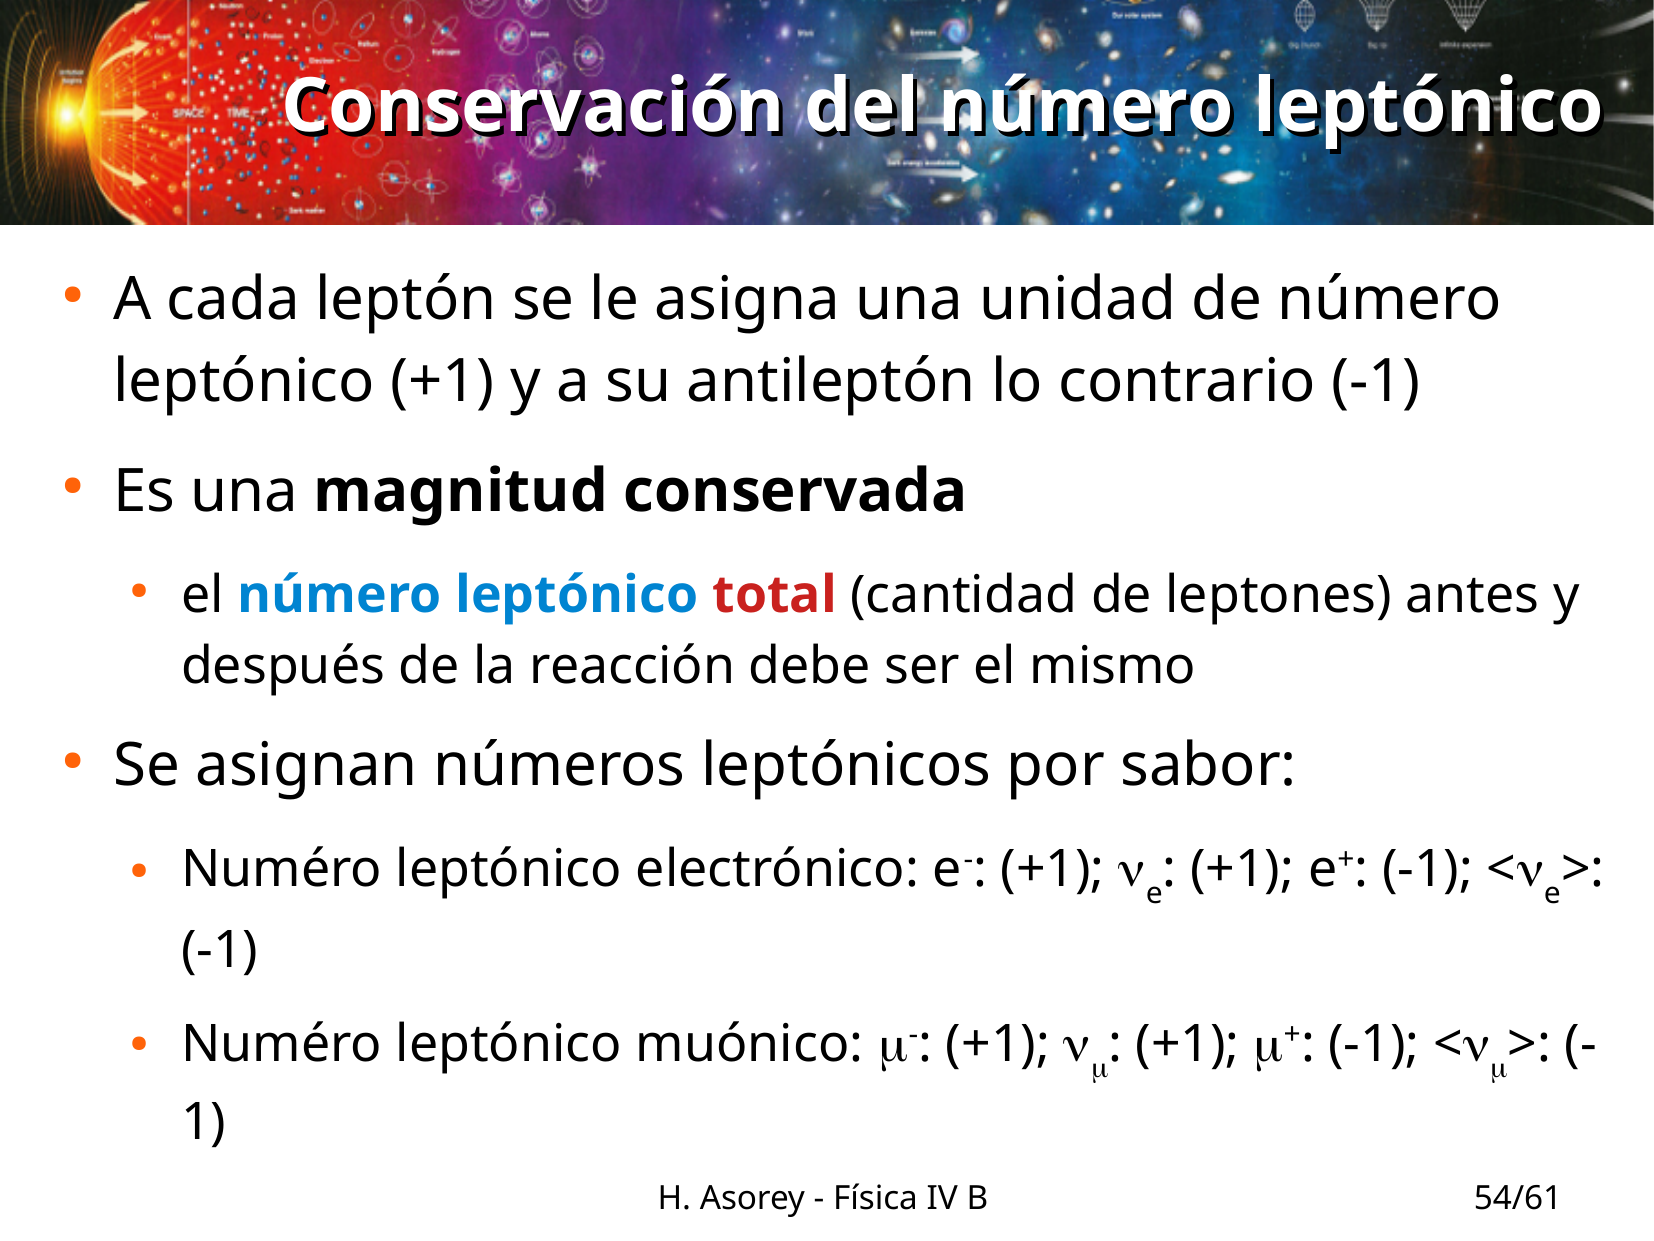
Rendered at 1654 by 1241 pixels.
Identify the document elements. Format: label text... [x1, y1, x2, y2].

title Conservación del número leptónico [45, 15, 1606, 191]
list A cada leptón se le asigna una unidad de número leptónico (+1) y a su antileptón lo contrario (-1) Es una magnitud conservada el número leptónico total (cantidad de leptones) antes y después de la reacción debe ser el mismo Se asignan números leptónicos por sabor: Numéro leptónico electrónico: e-: (+1); ne: (+1); e+: (-1); <ne>: (-1) Numéro leptónico muónico: m-: (+1); nm: (+1); m+: (-1); <nm>: (-1) [45, 255, 1606, 1156]
picture [0, 0, 1654, 225]
